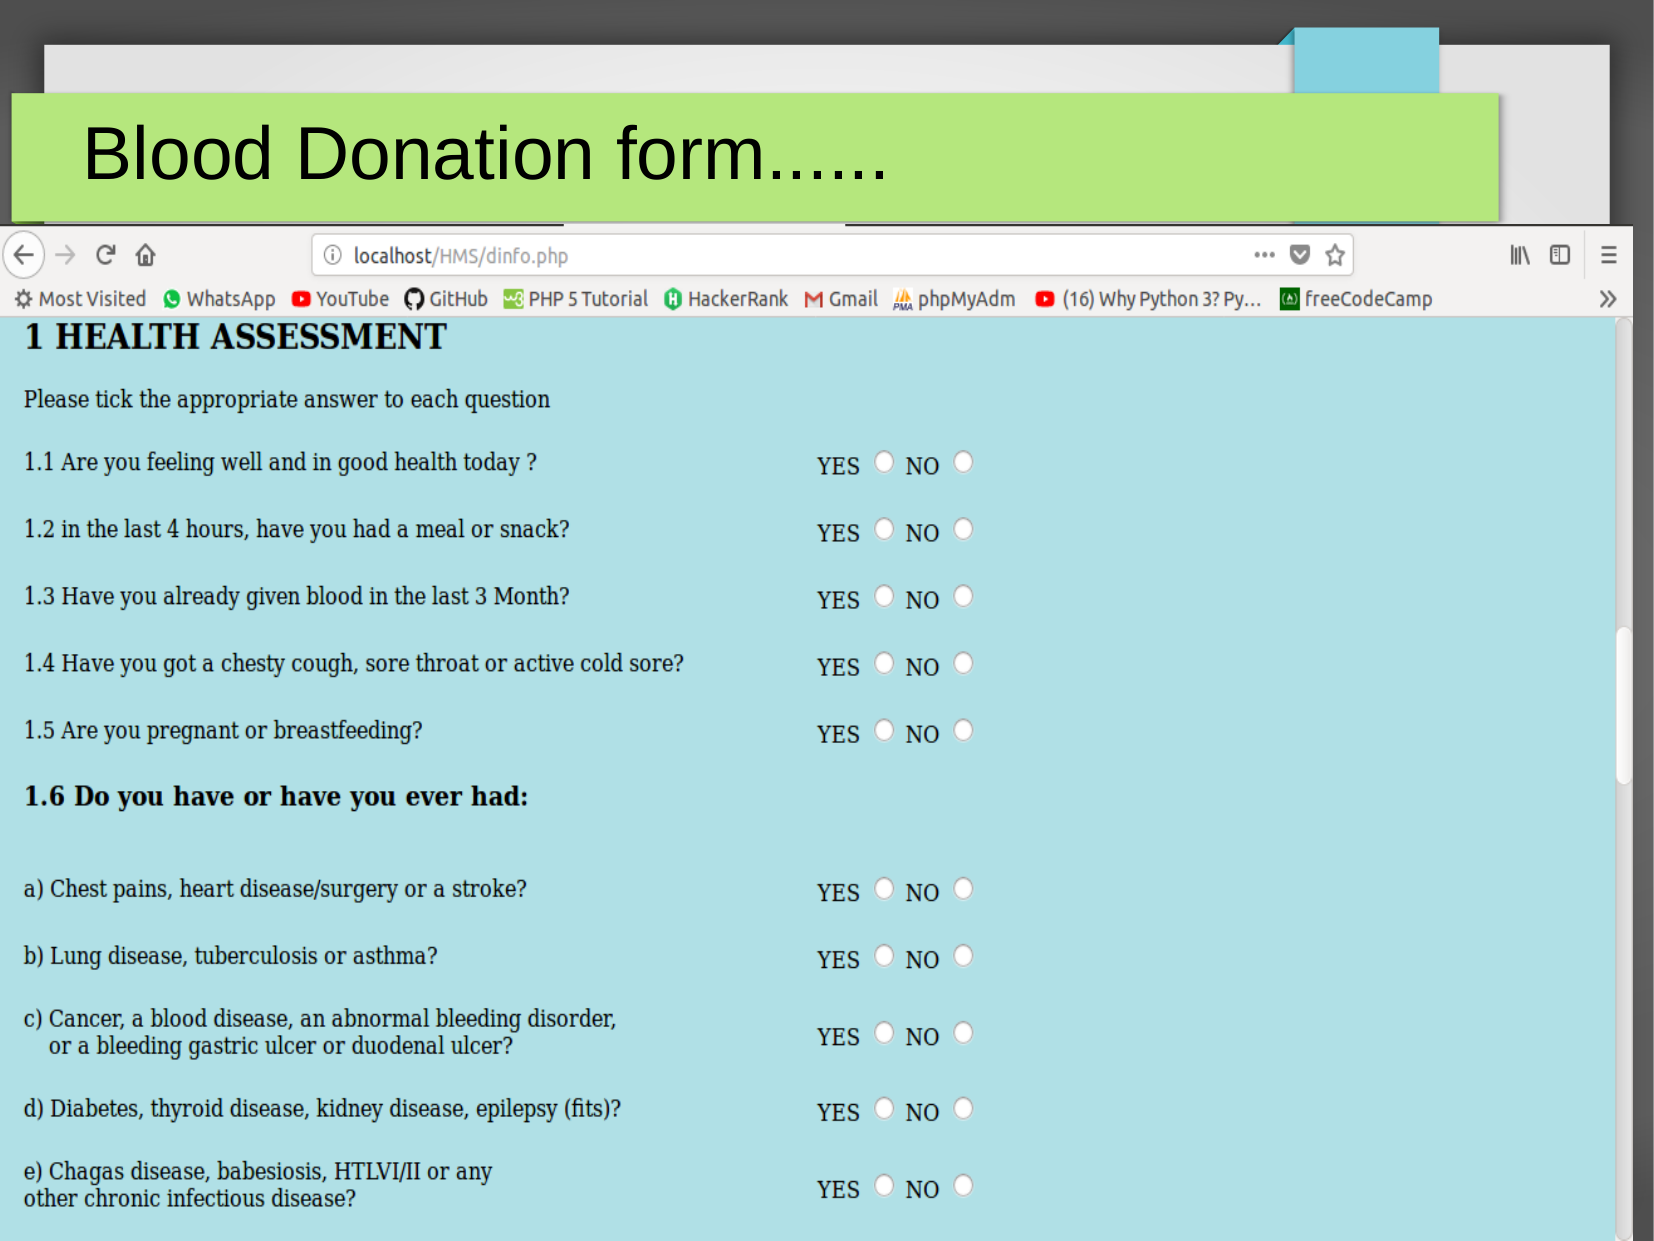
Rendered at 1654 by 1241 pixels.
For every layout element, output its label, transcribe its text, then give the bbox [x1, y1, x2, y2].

picture [0, 0, 1654, 1241]
title Blood Donation form...... [82, 94, 1264, 213]
